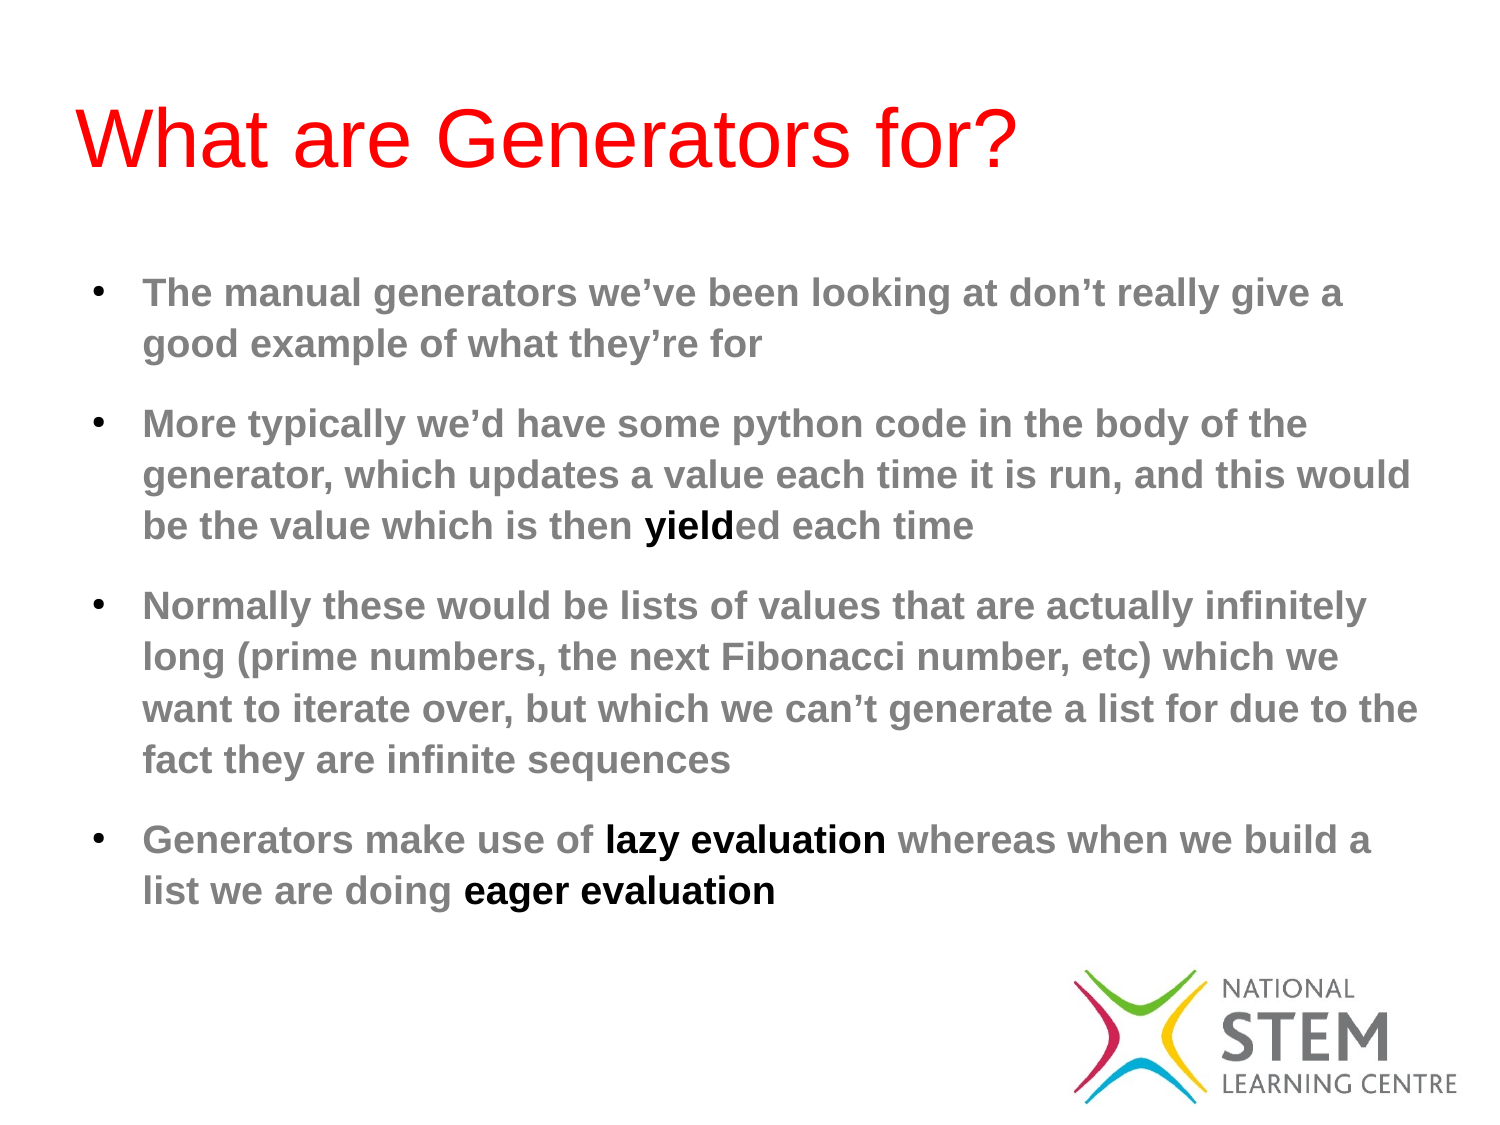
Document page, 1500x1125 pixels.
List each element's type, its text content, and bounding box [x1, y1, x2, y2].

picture [1057, 953, 1472, 1120]
list The manual generators we’ve been looking at don’t really give a good example of what they’re for More typically we’d have some python code in the body of the generator, which updates a value each time it is run, and this would be the value which is then yielded each time Normally these would be lists of values that are actually infinitely long (prime numbers, the next Fibonacci number, etc) which we want to iterate over, but which we can’t generate a list for due to the fact they are infinite sequences Generators make use of lazy evaluation whereas when we build a list we are doing eager evaluation [75, 263, 1425, 916]
title What are Generators for? [75, 44, 1425, 233]
